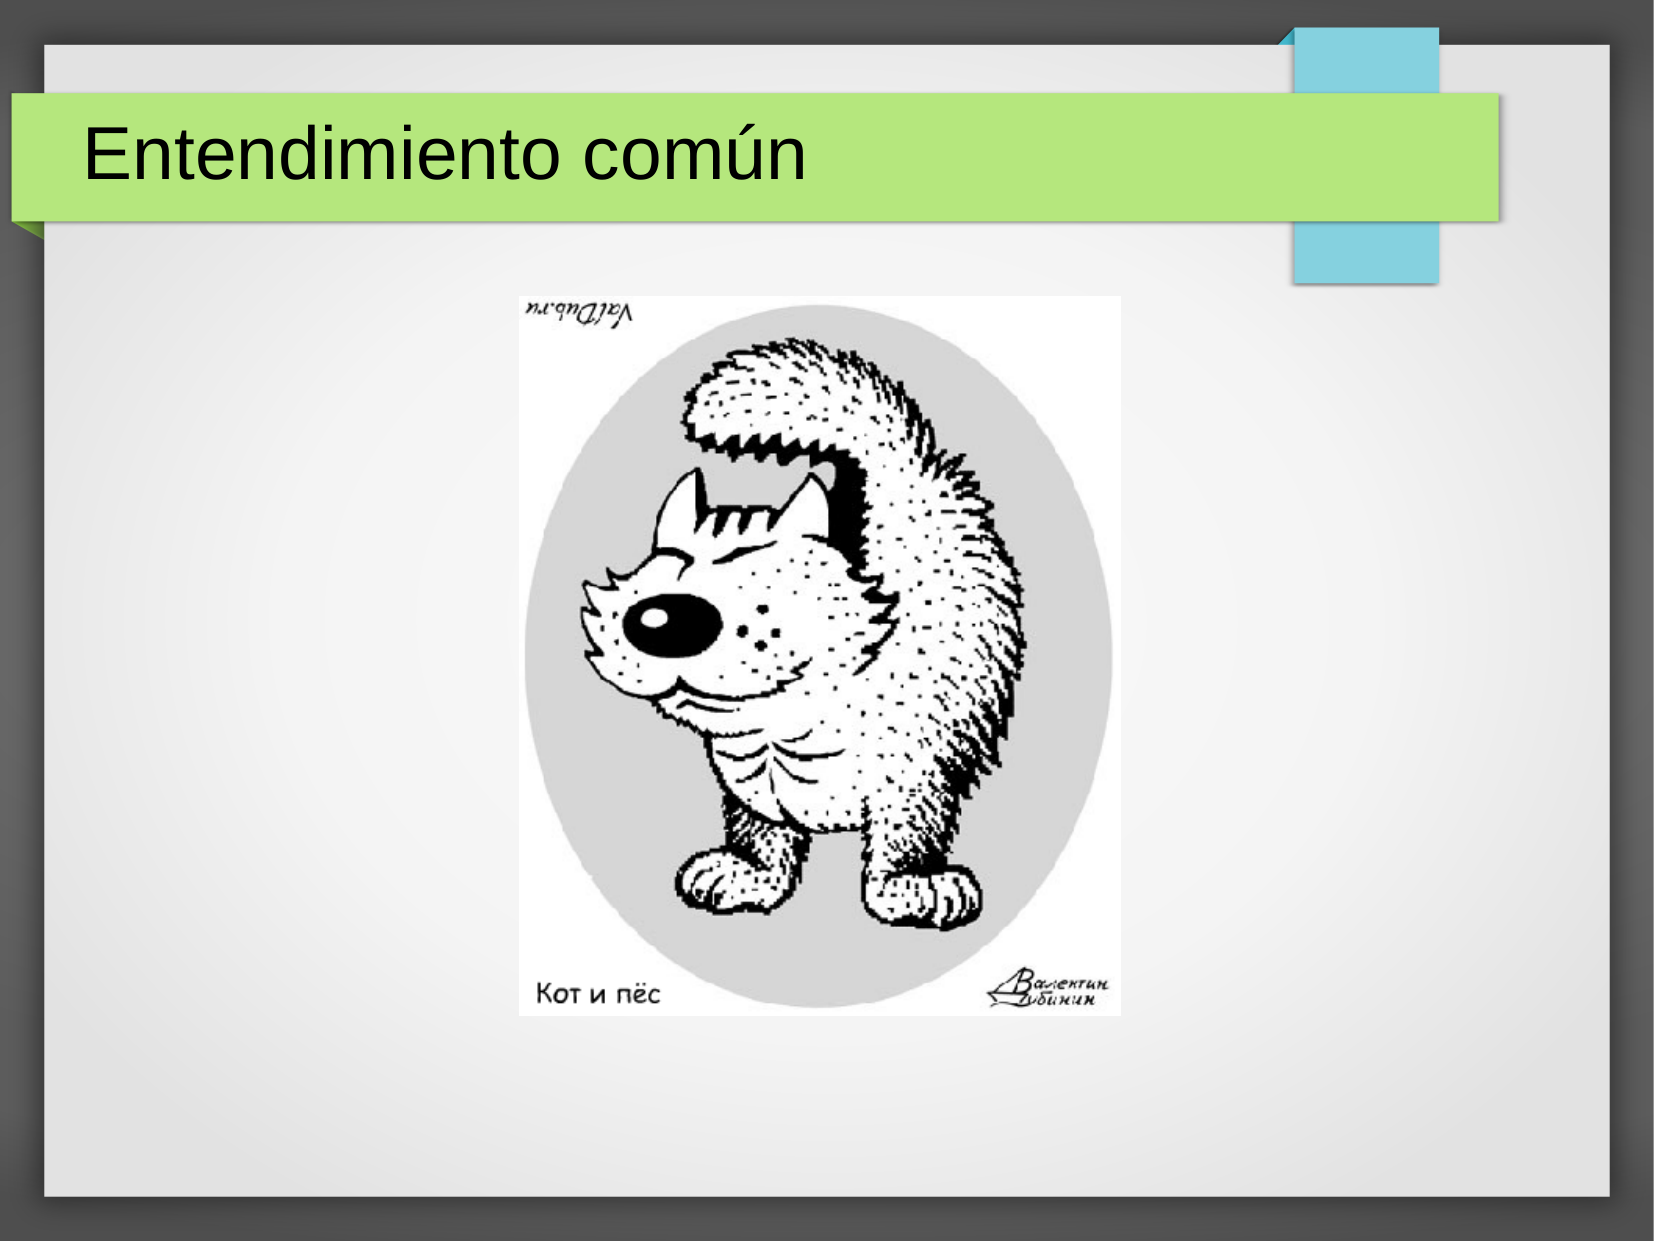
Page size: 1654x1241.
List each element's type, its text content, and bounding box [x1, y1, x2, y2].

picture [0, 0, 1654, 1241]
title Entendimiento común [82, 94, 1264, 213]
